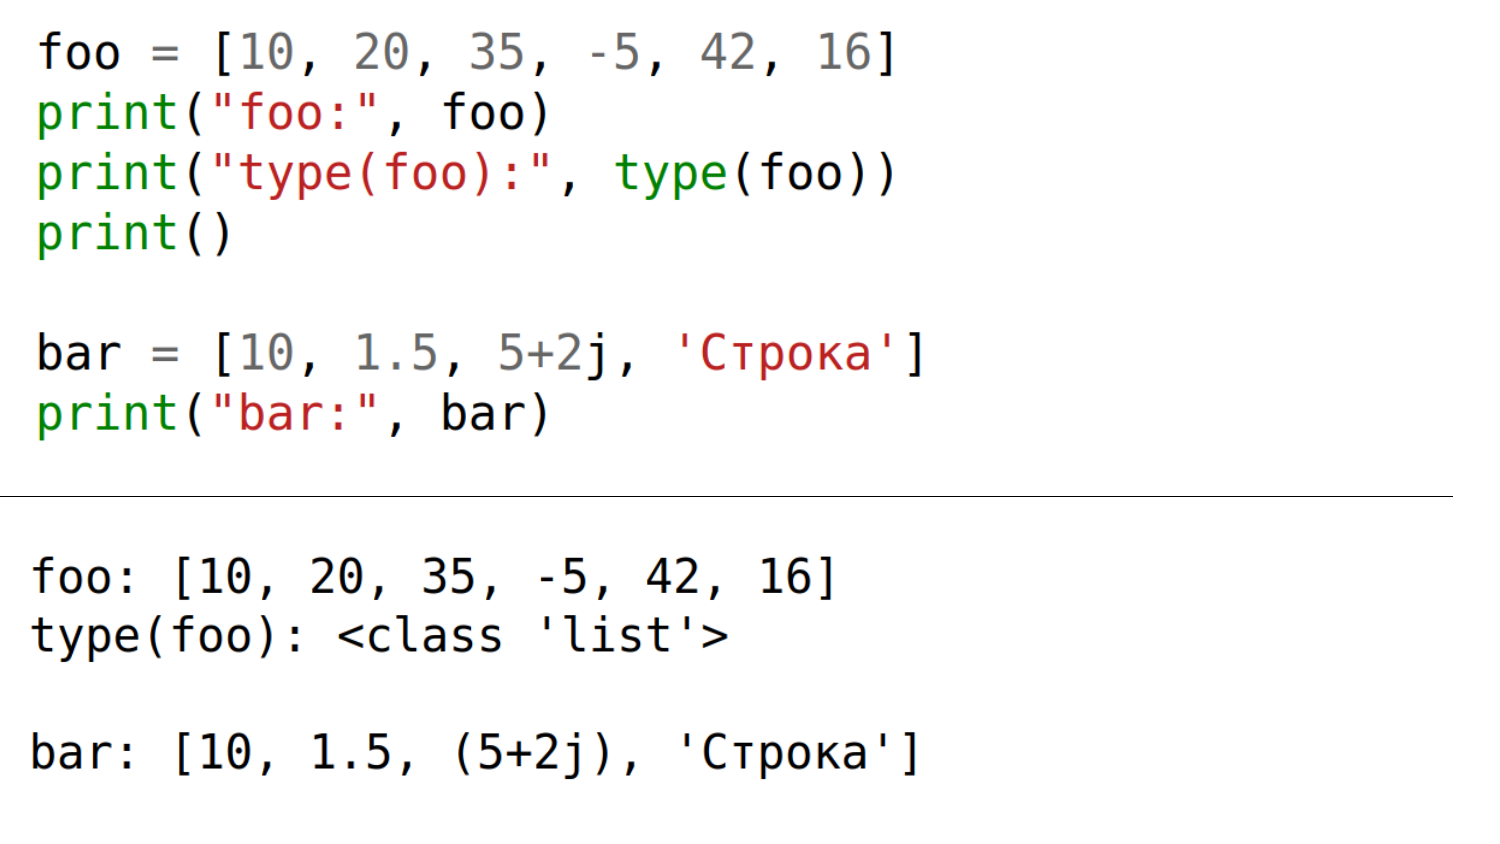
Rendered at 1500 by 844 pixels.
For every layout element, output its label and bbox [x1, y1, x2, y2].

picture [28, 16, 934, 449]
picture [23, 545, 925, 792]
